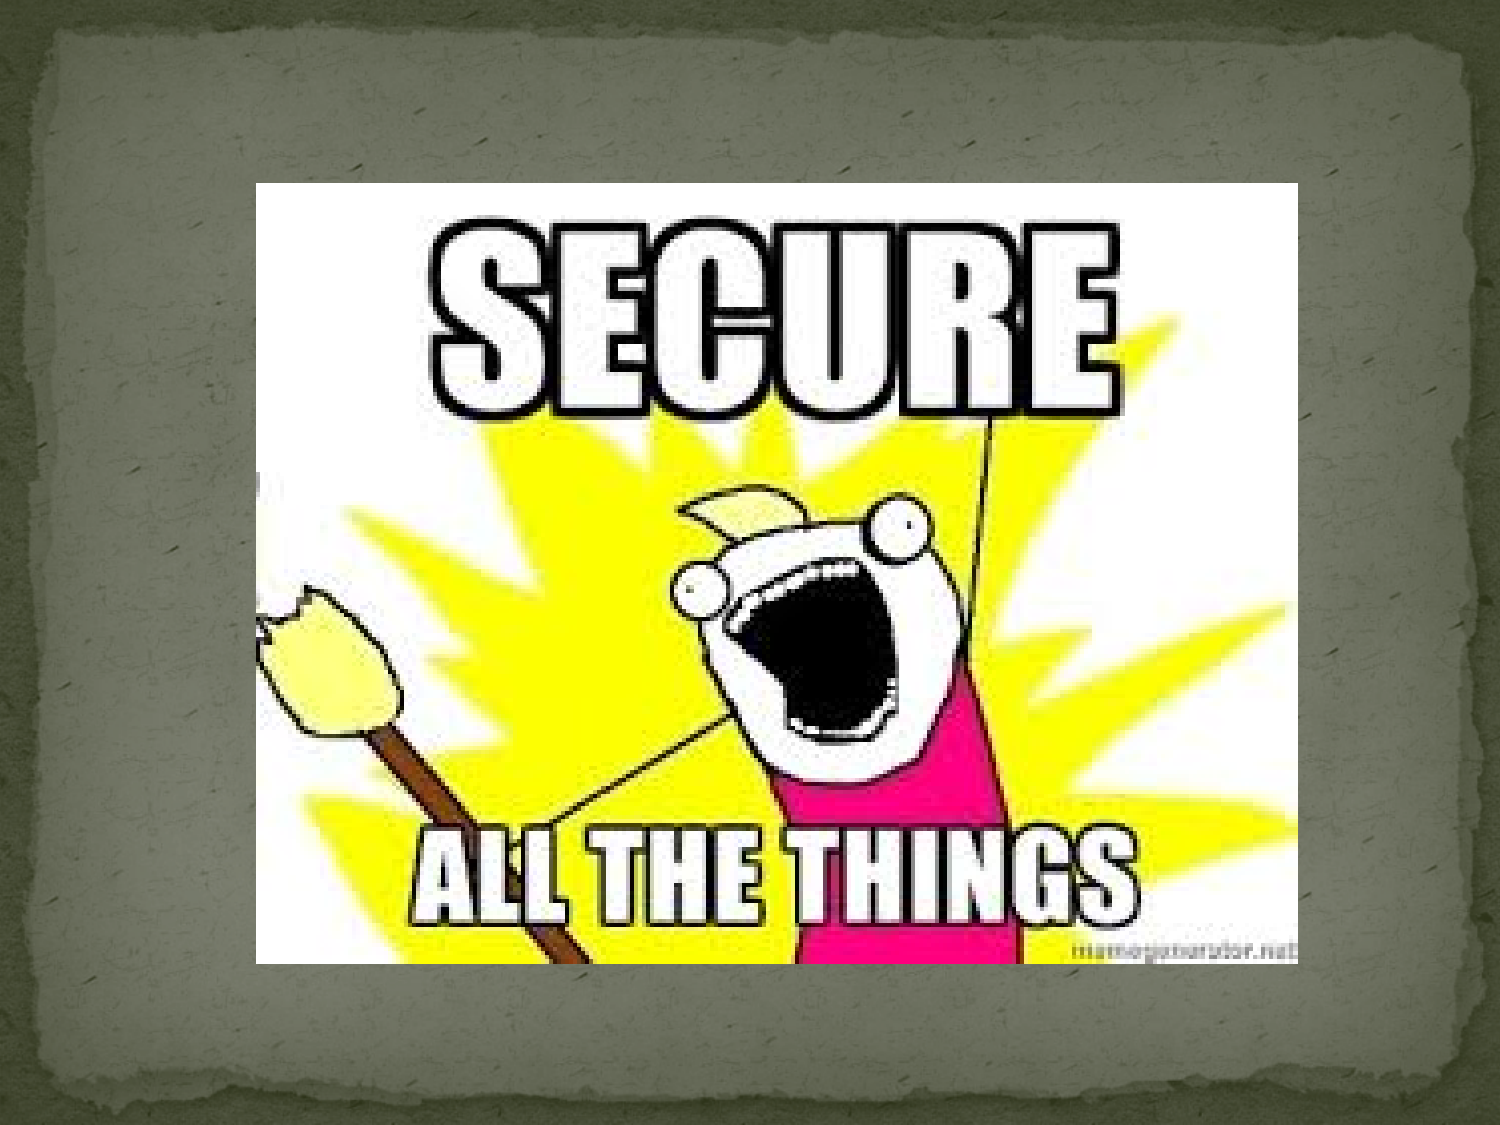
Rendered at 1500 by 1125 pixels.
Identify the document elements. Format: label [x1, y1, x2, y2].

picture [0, 0, 1500, 1125]
title [75, 24, 1425, 225]
